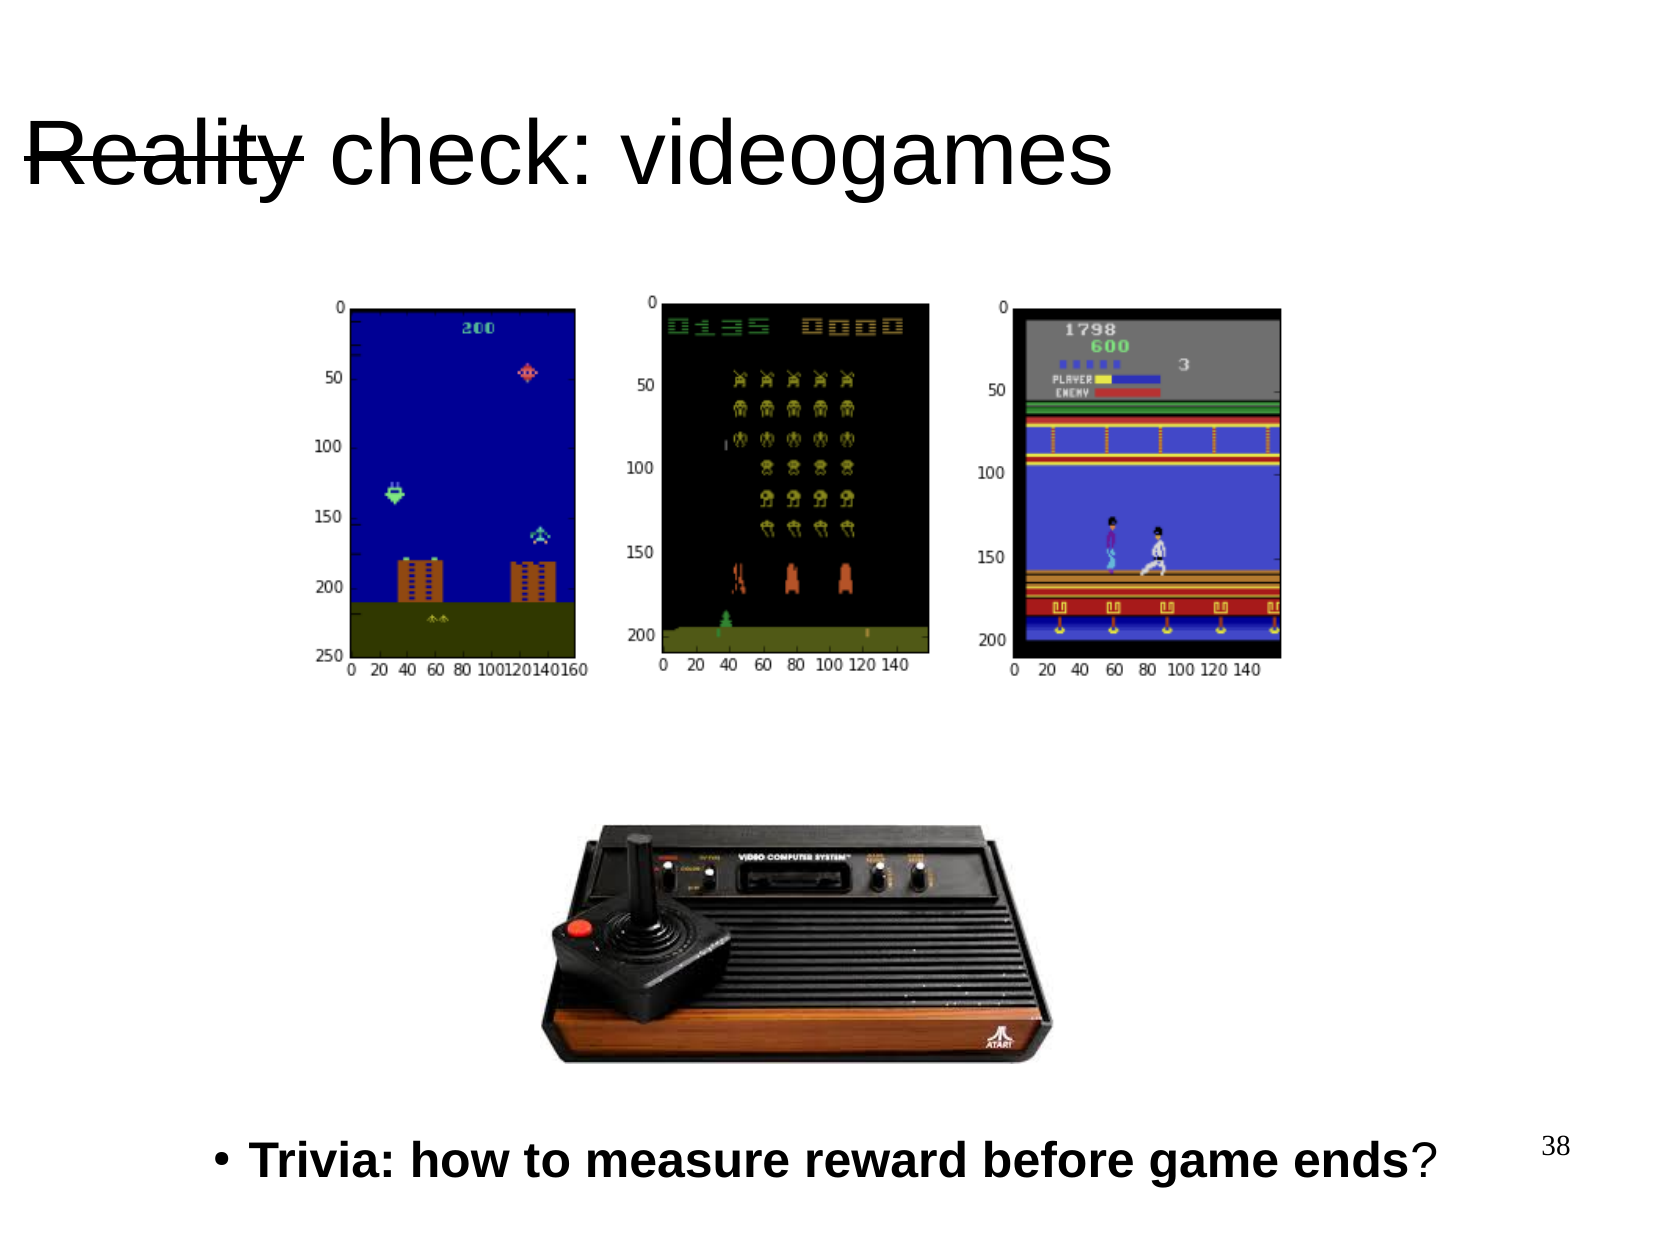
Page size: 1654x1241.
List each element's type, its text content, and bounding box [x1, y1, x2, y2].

picture [966, 290, 1291, 691]
picture [615, 285, 939, 686]
picture [540, 824, 1055, 1064]
title Reality check: videogames [23, 49, 1512, 257]
picture [303, 290, 601, 691]
text_box Trivia: how to measure reward before game ends? [162, 1125, 1498, 1241]
